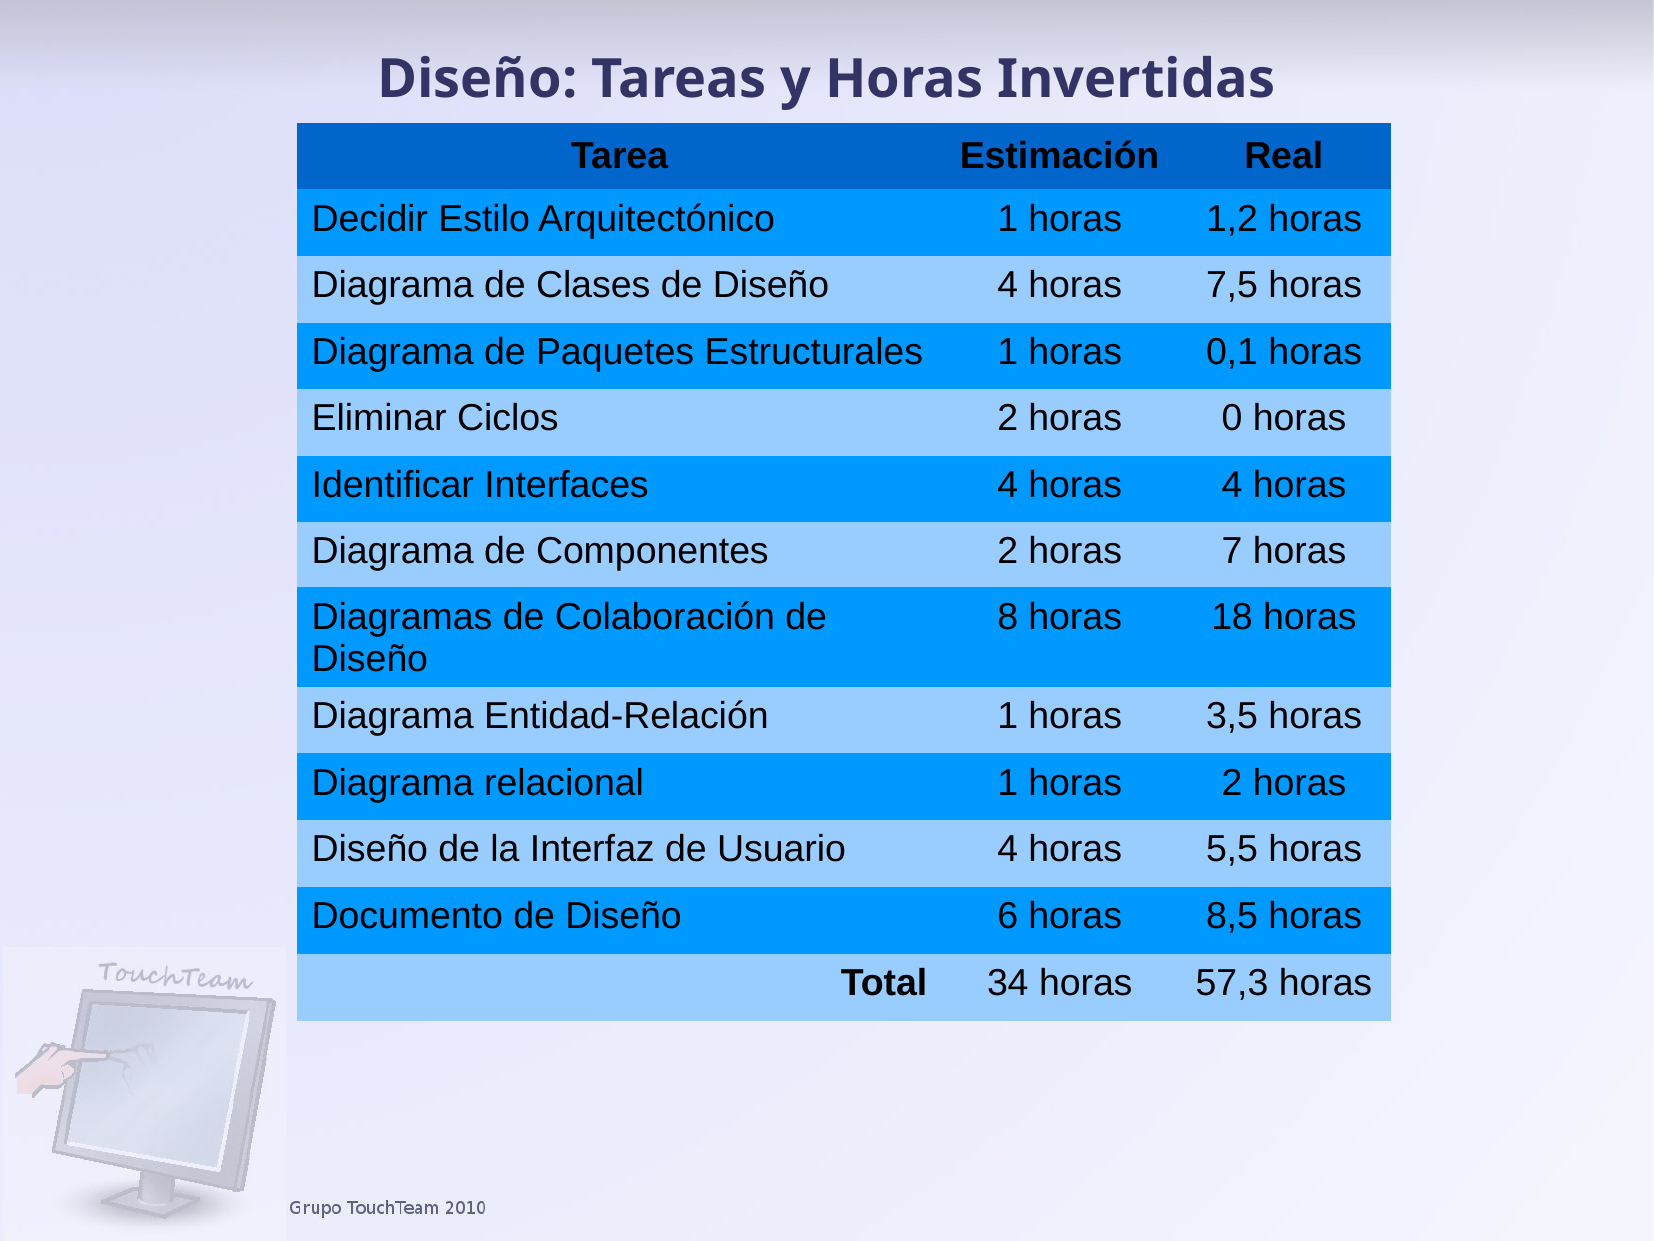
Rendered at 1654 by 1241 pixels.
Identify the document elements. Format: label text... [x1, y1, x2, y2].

table_cell 1 horas [942, 189, 1177, 256]
table_cell 6 horas [942, 887, 1177, 954]
picture [0, 0, 1654, 1241]
table_cell Diagrama de Clases de Diseño [297, 256, 942, 323]
table_cell Diagrama de Paquetes Estructurales [297, 323, 942, 389]
table_cell 3,5 horas [1177, 687, 1391, 753]
table_cell Diagramas de Colaboración de Diseño [297, 587, 942, 687]
table_cell Diagrama Entidad-Relación [297, 687, 942, 753]
table_cell 0 horas [1177, 389, 1391, 456]
table_cell 7 horas [1177, 522, 1391, 587]
table_cell Documento de Diseño [297, 887, 942, 954]
table_cell 2 horas [942, 522, 1177, 587]
table_cell 2 horas [1177, 753, 1391, 820]
table_cell 1,2 horas [1177, 189, 1391, 256]
table_cell 1 horas [942, 753, 1177, 820]
table_cell 4 horas [942, 820, 1177, 887]
table_cell 1 horas [942, 323, 1177, 389]
table_cell Total [297, 954, 942, 1021]
table_cell 5,5 horas [1177, 820, 1391, 887]
table_header Estimación [942, 123, 1177, 189]
table_cell Diseño de la Interfaz de Usuario [297, 820, 942, 887]
table_cell 18 horas [1177, 587, 1391, 687]
table_header Real [1177, 123, 1391, 189]
table_cell 34 horas [942, 954, 1177, 1021]
table_cell Decidir Estilo Arquitectónico [297, 189, 942, 256]
table_cell 7,5 horas [1177, 256, 1391, 323]
table_cell 8,5 horas [1177, 887, 1391, 954]
table_cell 4 horas [942, 256, 1177, 323]
table_cell 8 horas [942, 587, 1177, 687]
table_cell Diagrama de Componentes [297, 522, 942, 587]
table_cell Diagrama relacional [297, 753, 942, 820]
table_cell 2 horas [942, 389, 1177, 456]
table_cell 57,3 horas [1177, 954, 1391, 1021]
table_cell 4 horas [1177, 456, 1391, 522]
table_cell Eliminar Ciclos [297, 389, 942, 456]
table_header Tarea [297, 123, 942, 189]
title Diseño: Tareas y Horas Invertidas [82, 0, 1571, 173]
table_cell Identificar Interfaces [297, 456, 942, 522]
table_cell 0,1 horas [1177, 323, 1391, 389]
table_cell 4 horas [942, 456, 1177, 522]
table_cell 1 horas [942, 687, 1177, 753]
